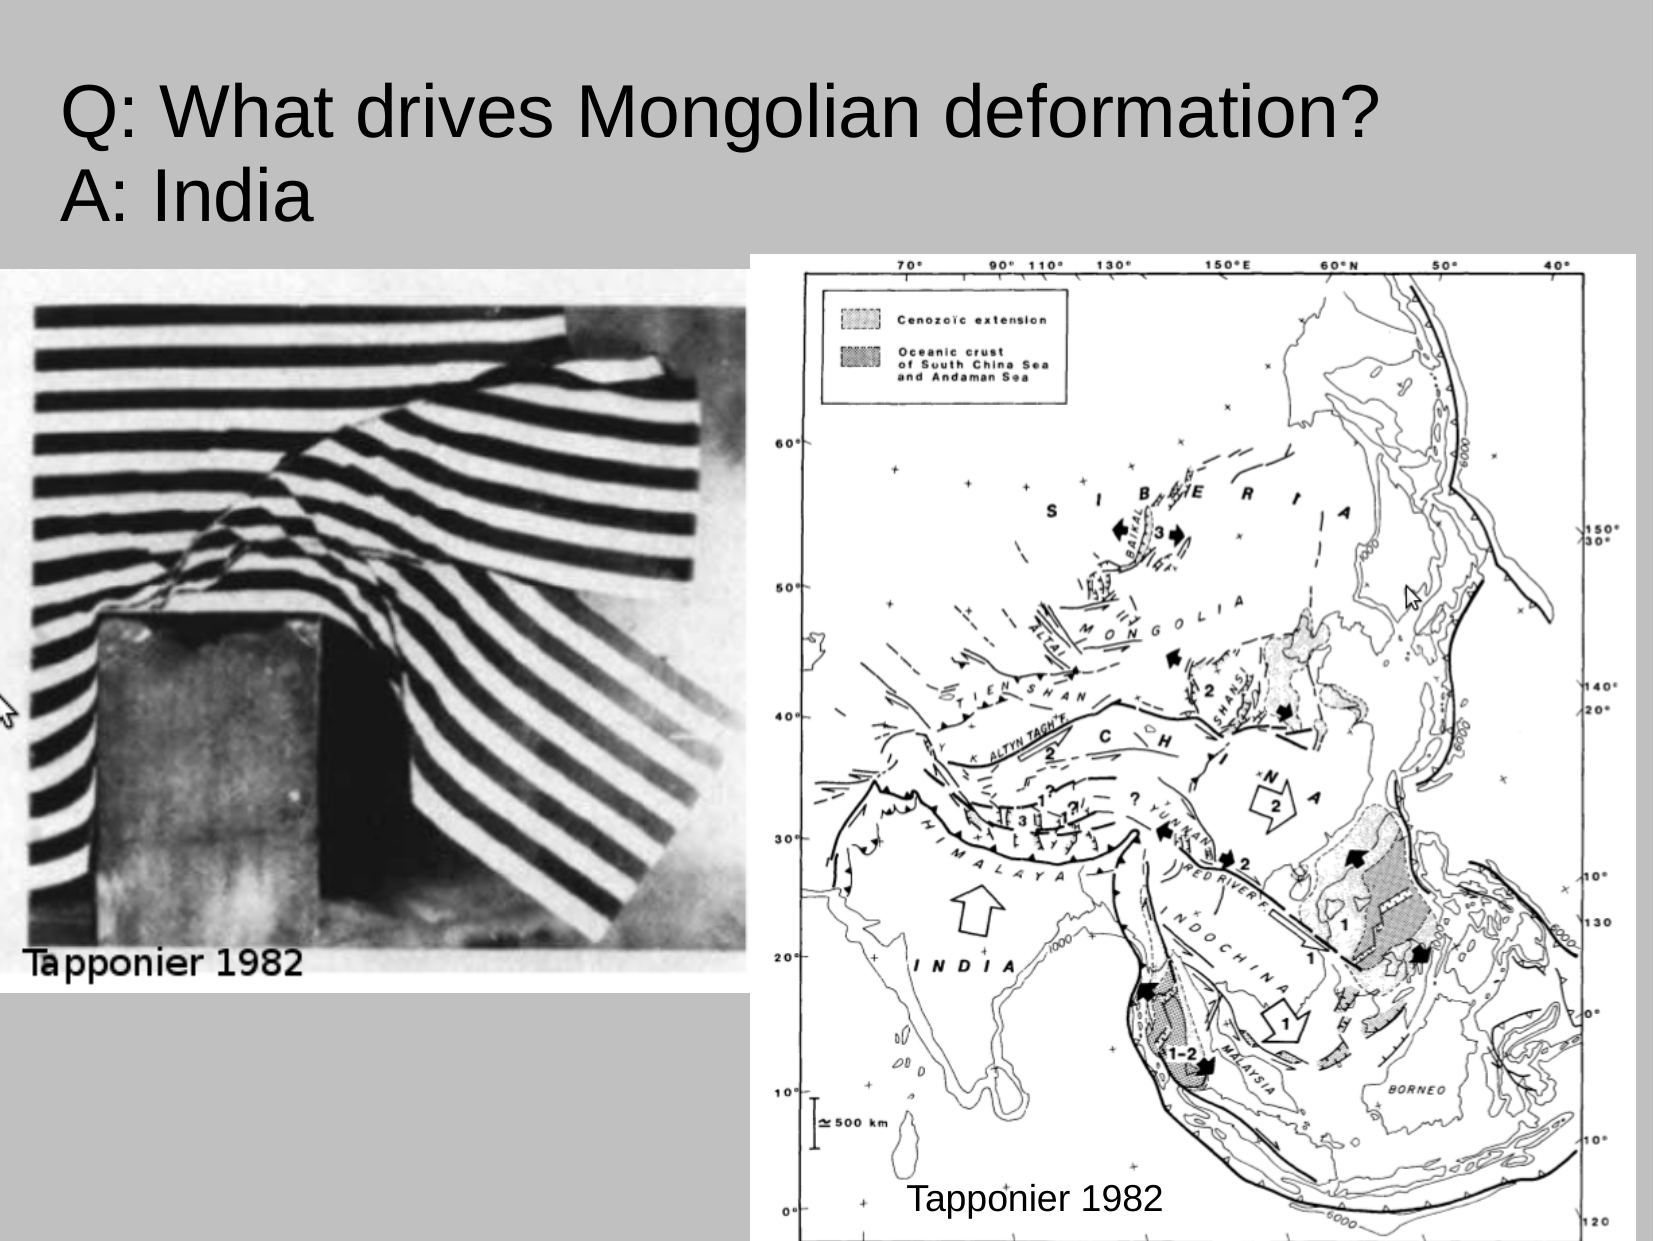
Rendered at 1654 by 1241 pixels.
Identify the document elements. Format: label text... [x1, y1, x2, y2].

picture [0, 254, 1636, 1241]
subtitle Tapponier 1982 [900, 1158, 1171, 1239]
title Q: What drives Mongolian deformation? A: India [60, 49, 1571, 257]
